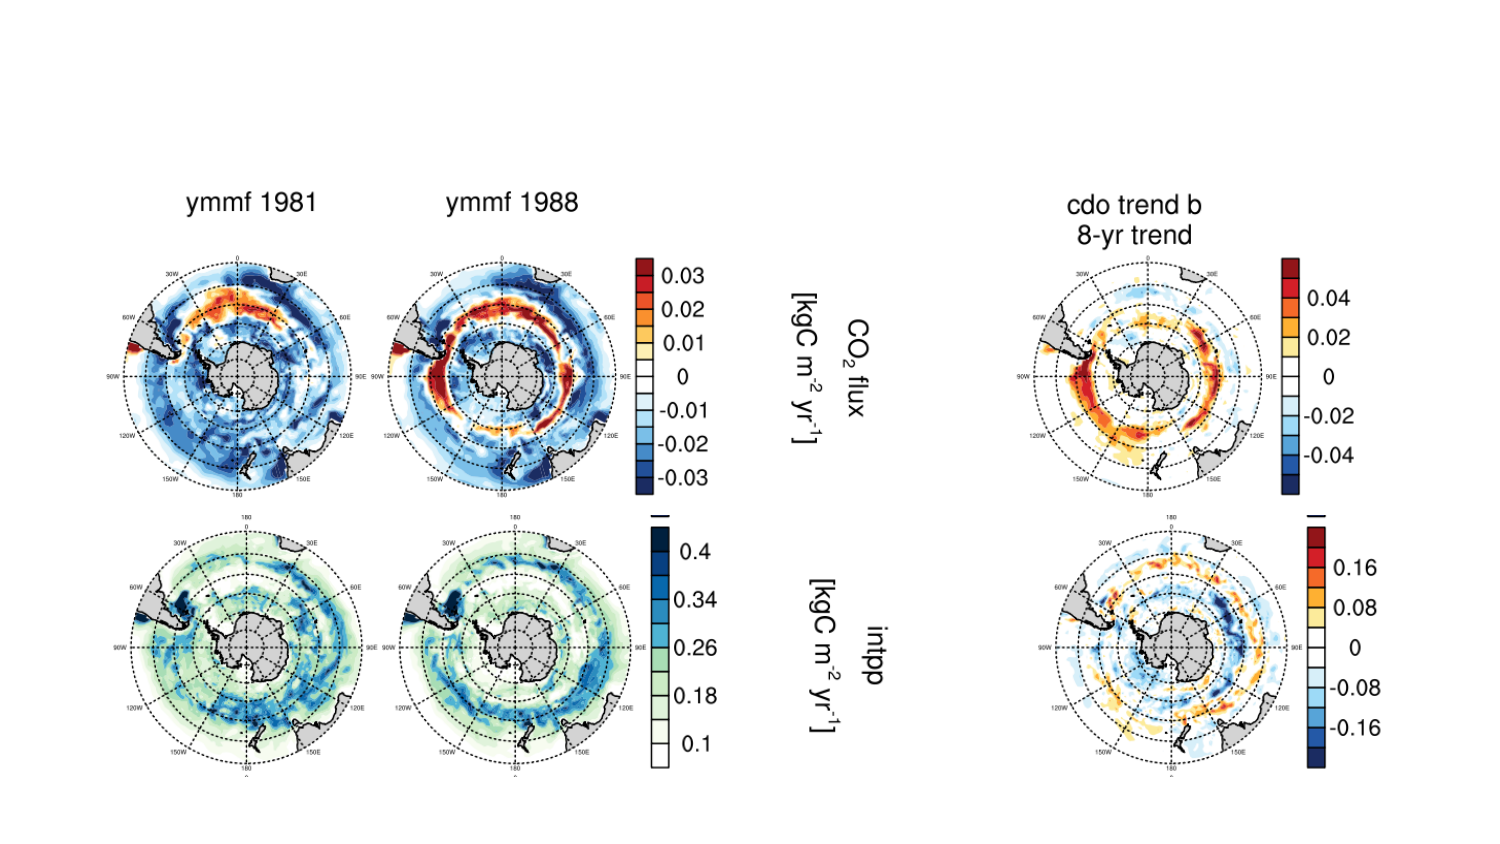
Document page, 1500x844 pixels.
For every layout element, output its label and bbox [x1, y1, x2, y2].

picture [88, 515, 1391, 777]
picture [100, 179, 1365, 502]
